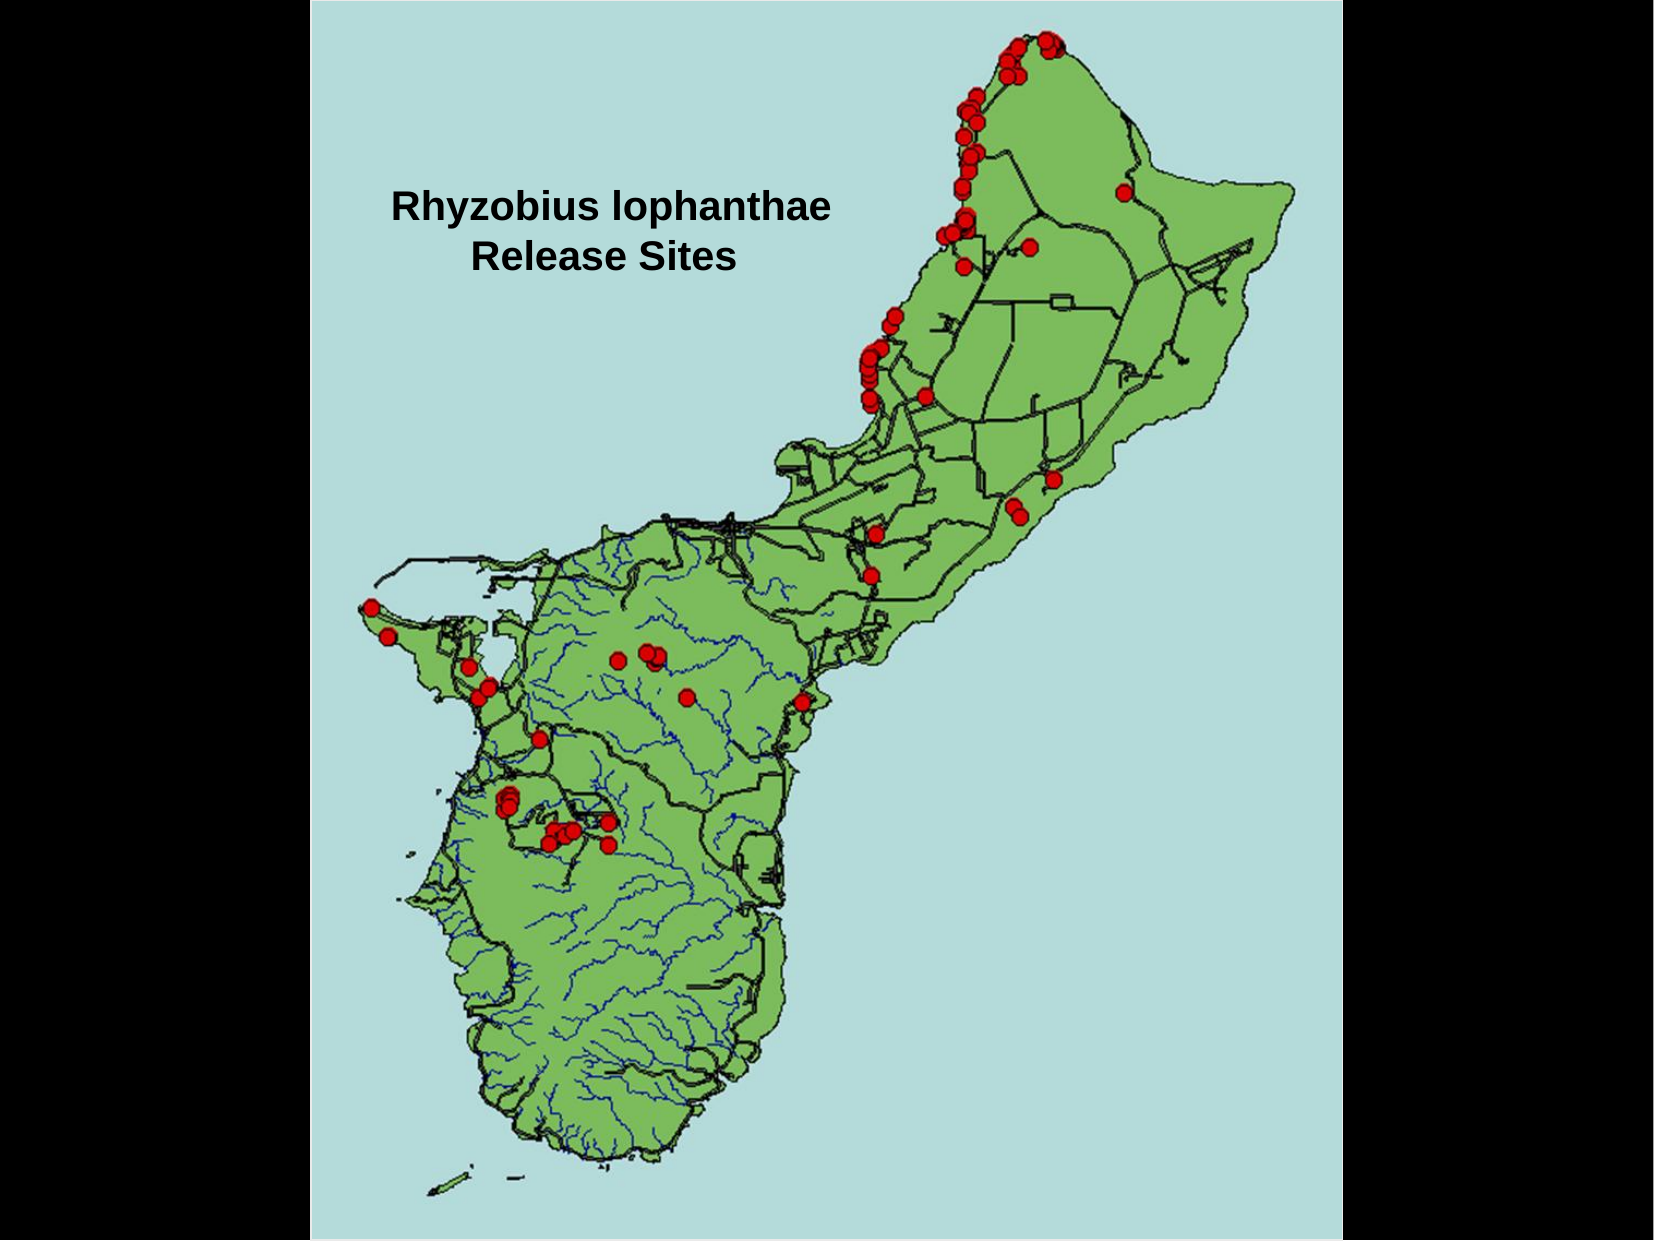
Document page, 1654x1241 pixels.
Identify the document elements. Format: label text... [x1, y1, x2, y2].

text_box Rhyzobius lophanthae Release Sites [361, 171, 847, 287]
text_box [310, 0, 1343, 1241]
